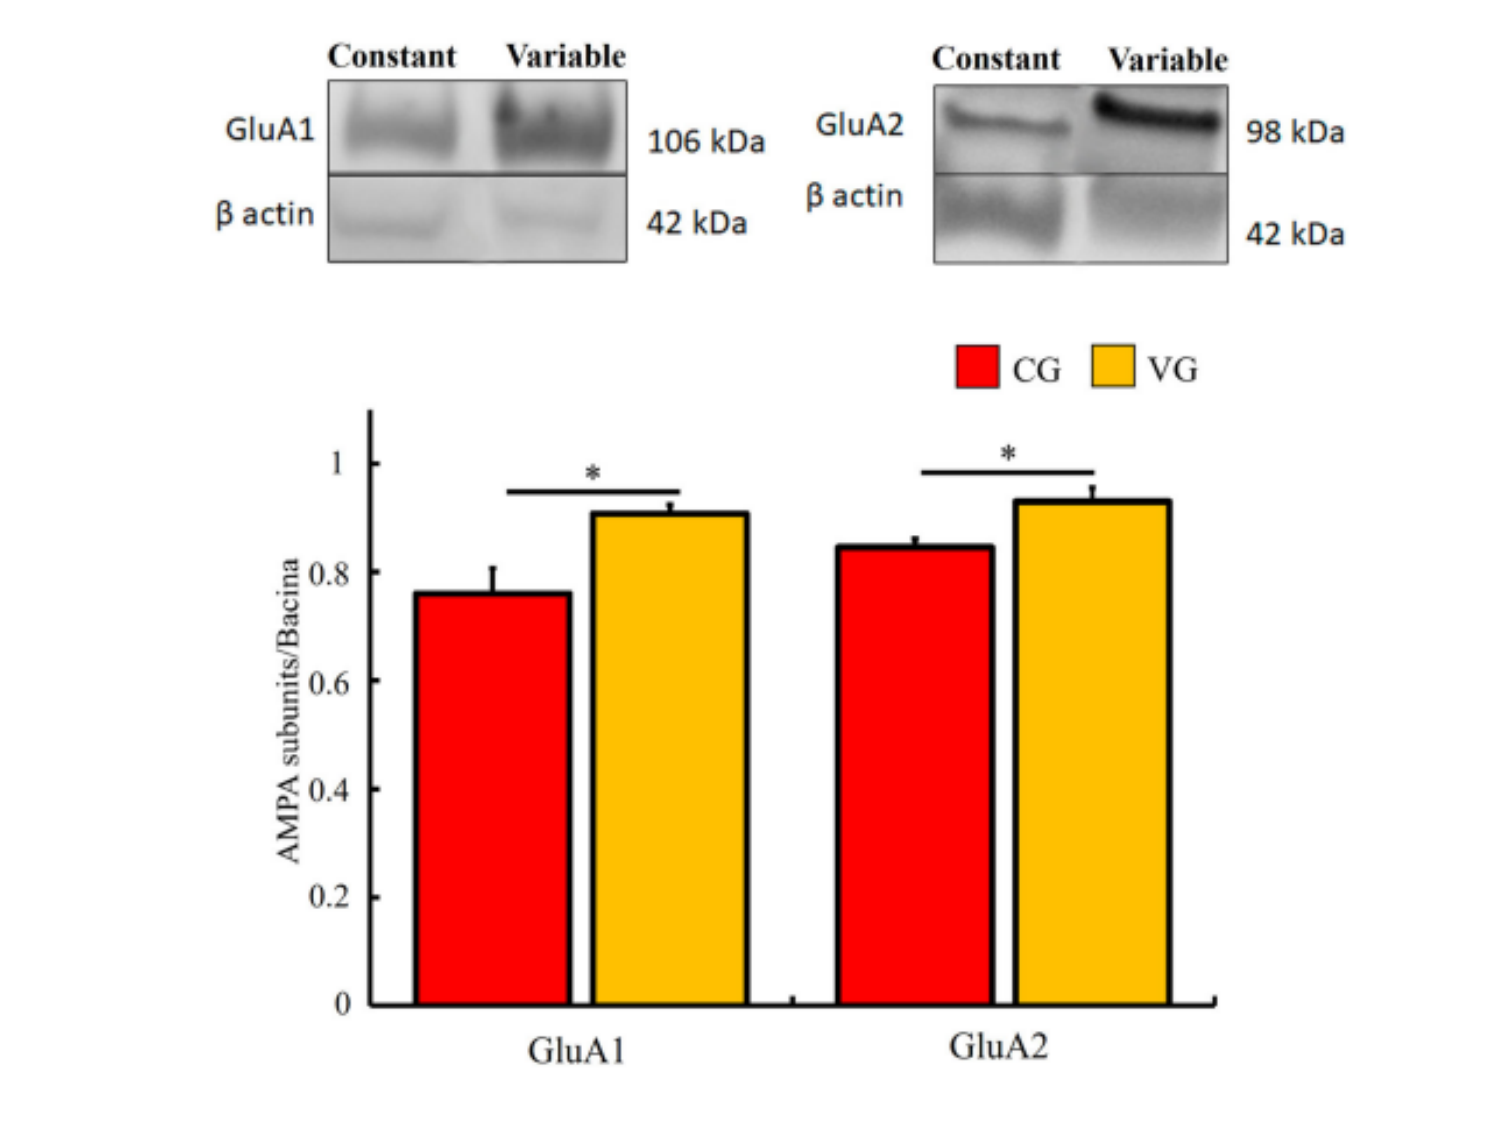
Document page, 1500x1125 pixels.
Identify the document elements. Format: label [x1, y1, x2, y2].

picture [130, 10, 1388, 1093]
